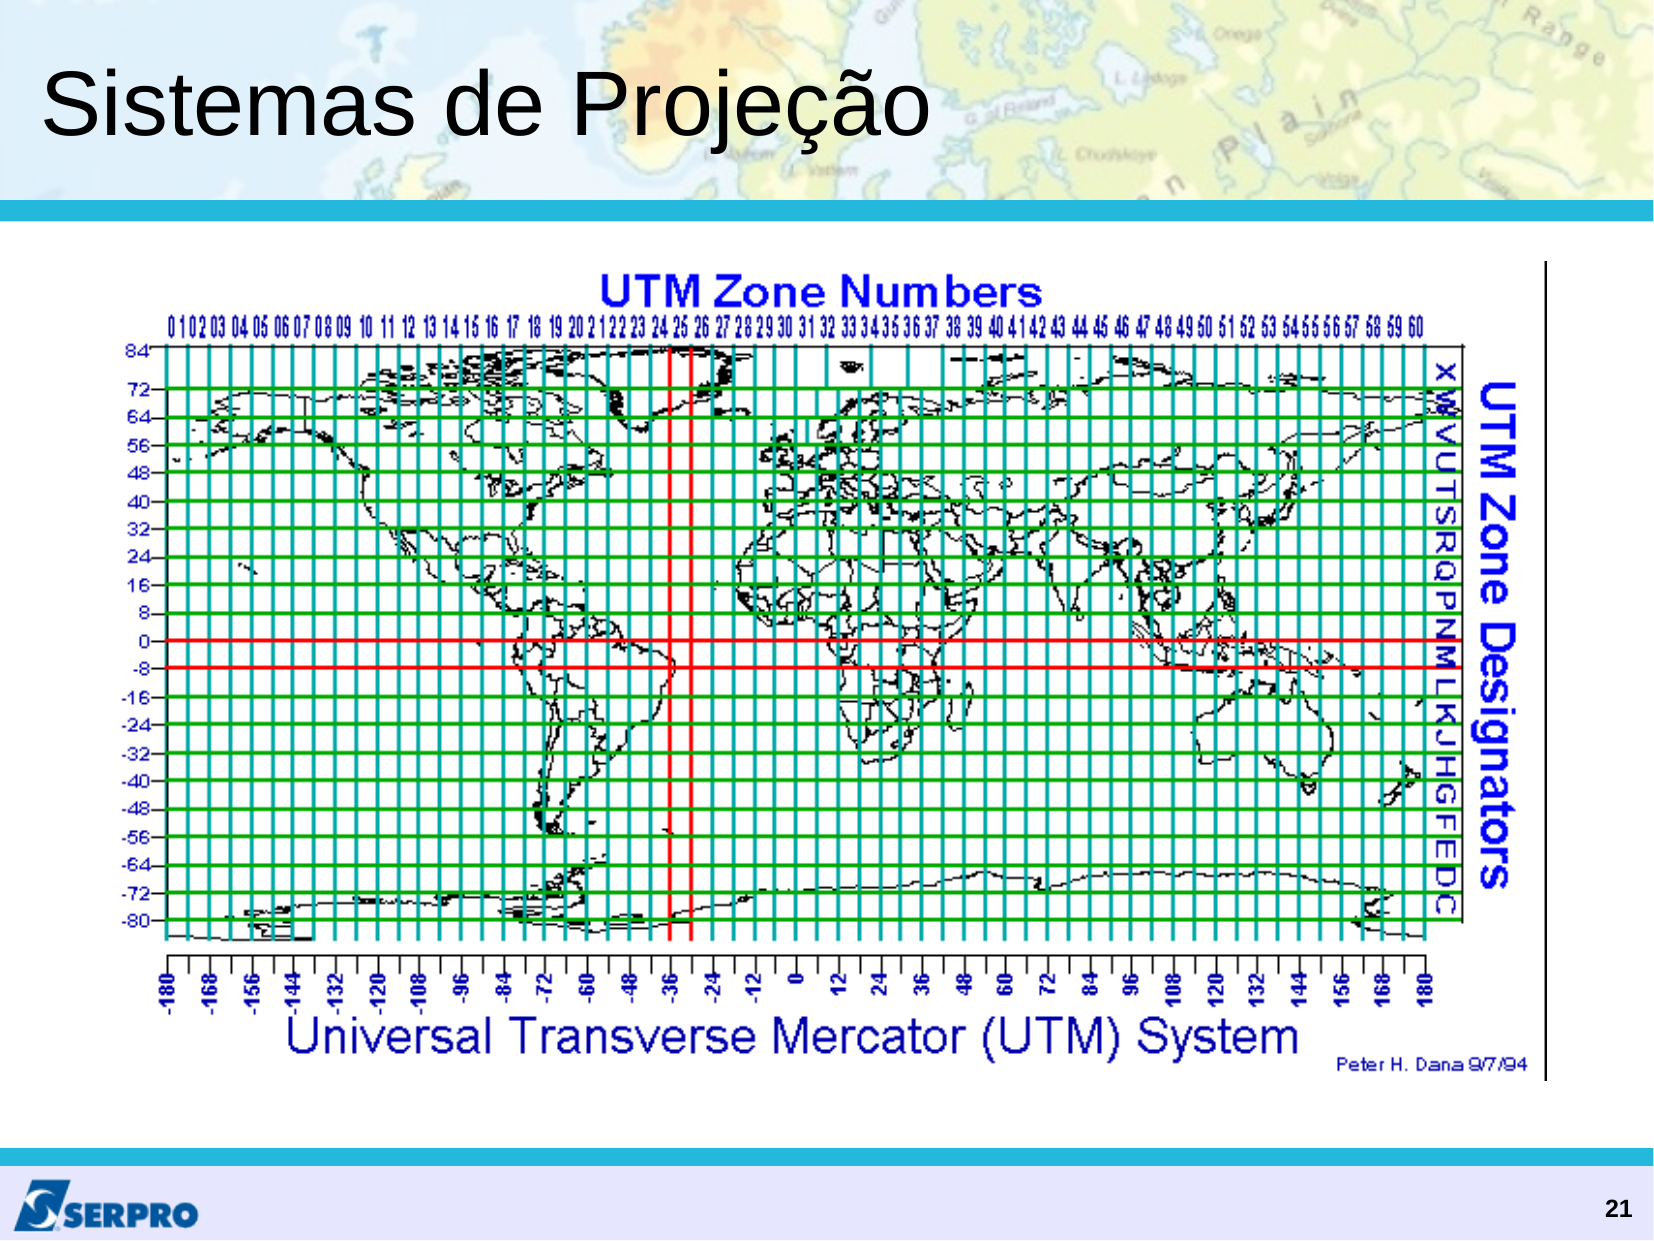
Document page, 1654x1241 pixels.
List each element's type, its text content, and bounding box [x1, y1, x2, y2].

picture [109, 261, 1547, 1081]
title Sistemas de Projeção [40, 49, 1614, 159]
picture [10, 1177, 201, 1235]
